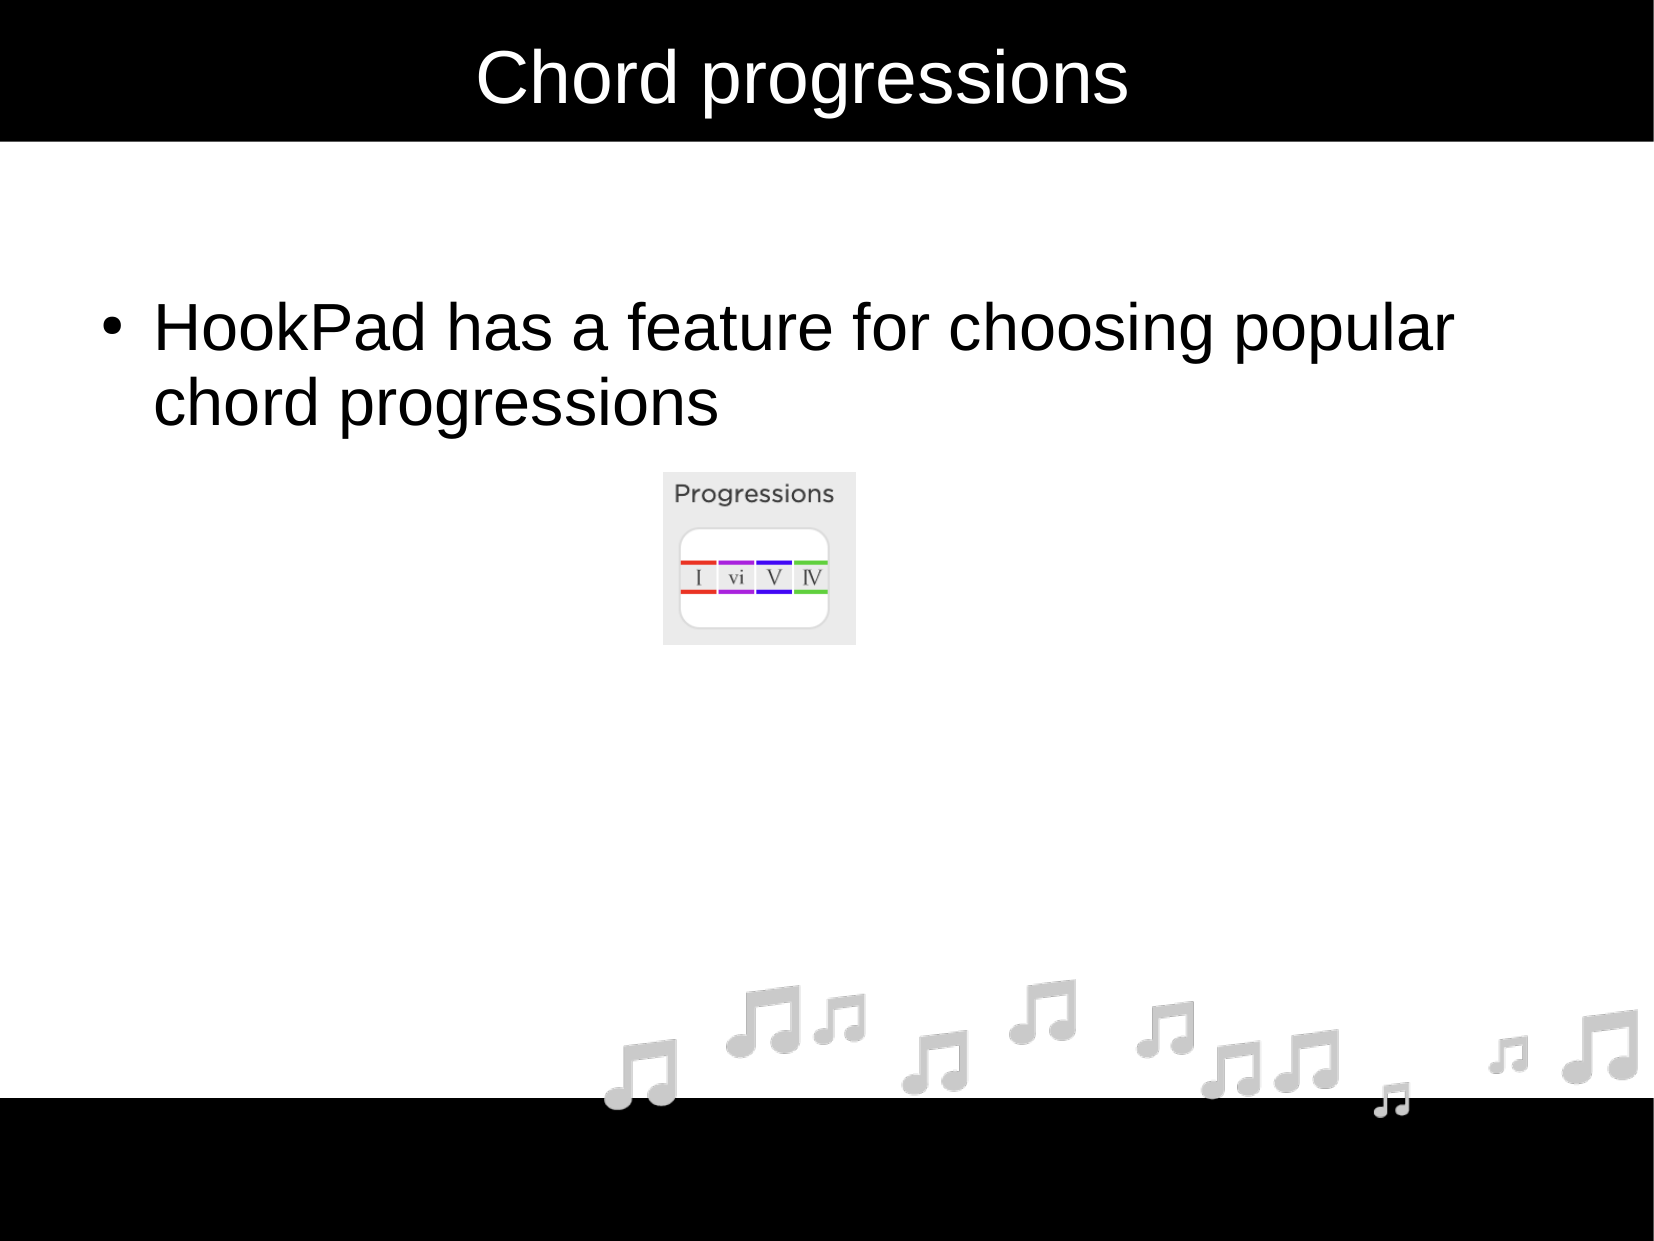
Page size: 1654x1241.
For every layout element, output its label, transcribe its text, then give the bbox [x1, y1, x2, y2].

picture [663, 472, 856, 646]
list HookPad has a feature for choosing popular chord progressions [82, 290, 1571, 1010]
title Chord progressions [59, 8, 1548, 148]
